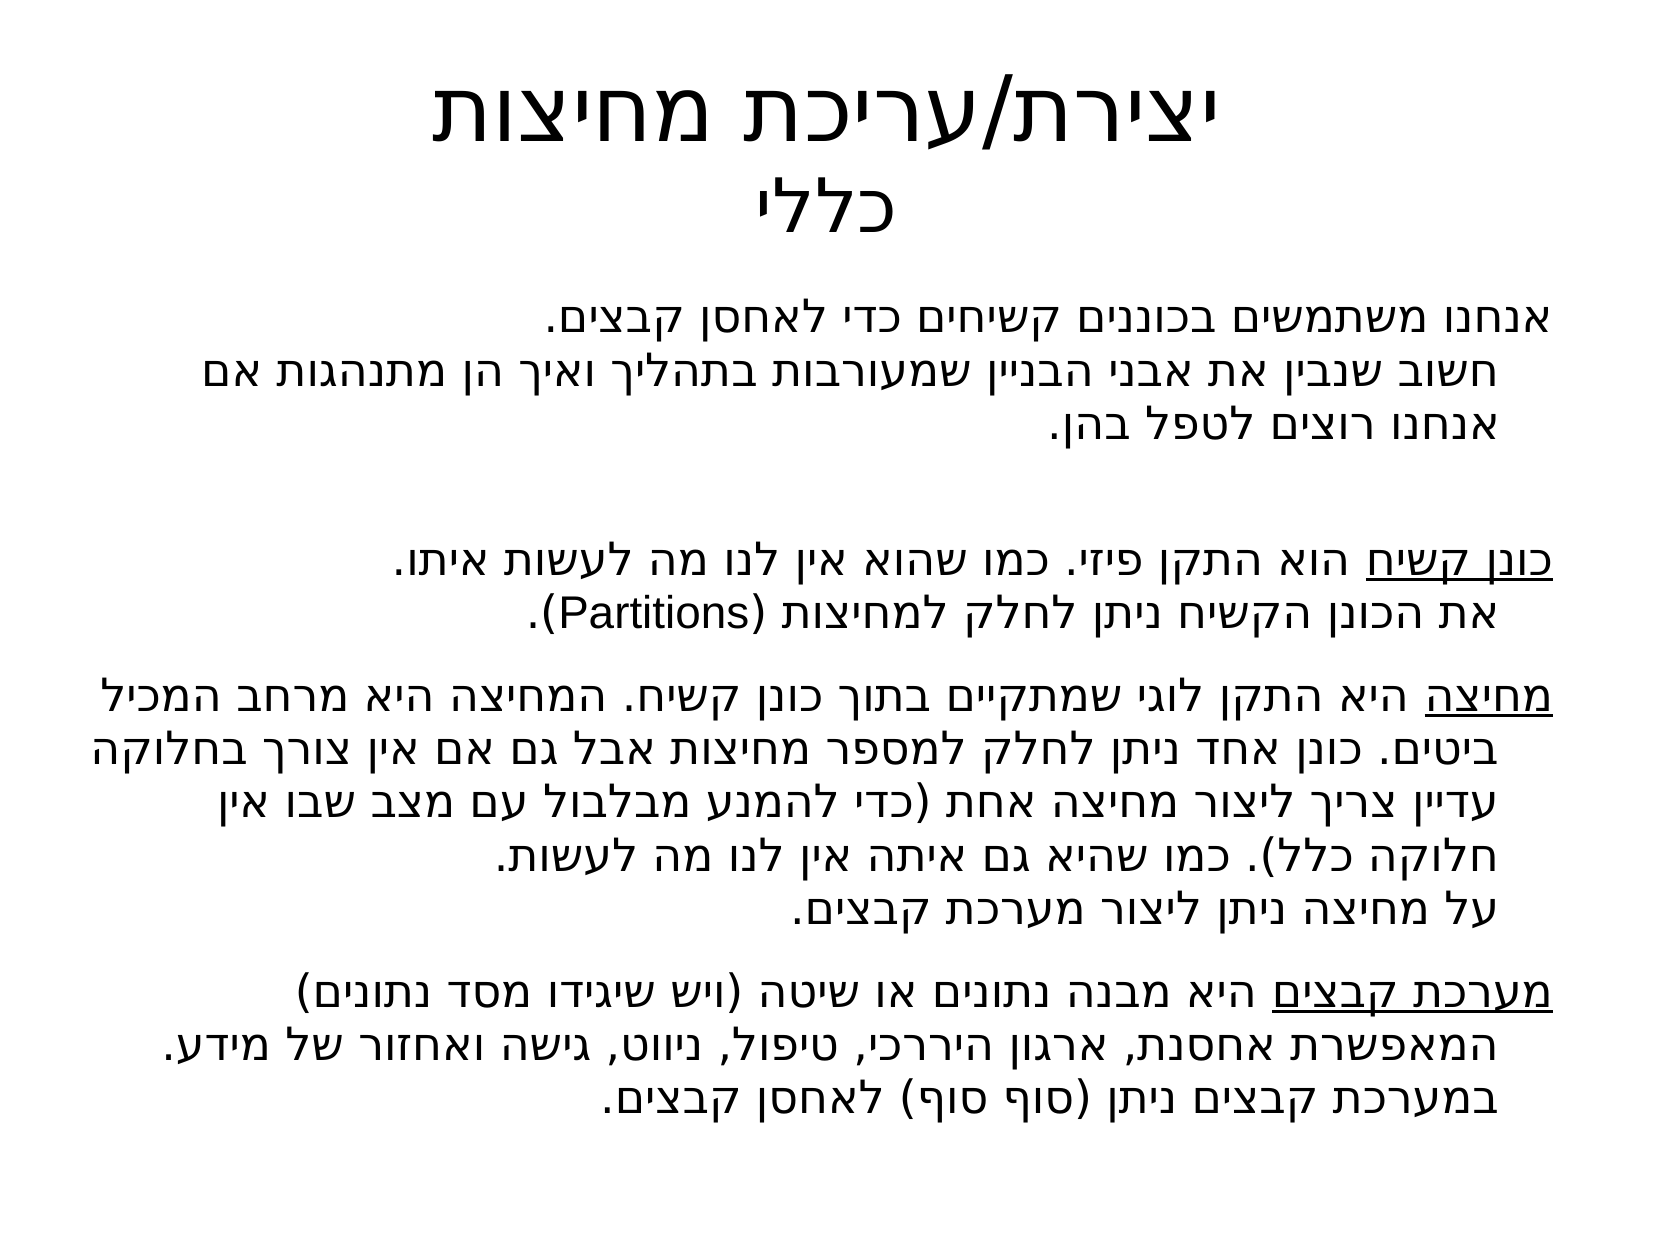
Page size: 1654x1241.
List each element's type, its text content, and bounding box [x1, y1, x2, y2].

list אנחנו משתמשים בכוננים קשיחים כדי לאחסן קבצים. חשוב שנבין את אבני הבניין שמעורבות בתהליך ואיך הן מתנהגות אם אנחנו רוצים לטפל בהן. כונן קשיח הוא התקן פיזי. כמו שהוא אין לנו מה לעשות איתו. את הכונן הקשיח ניתן לחלק למחיצות (Partitions). מחיצה היא התקן לוגי שמתקיים בתוך כונן קשיח. המחיצה היא מרחב המכיל ביטים. כונן אחד ניתן לחלק למספר מחיצות אבל גם אם אין צורך בחלוקה עדיין צריך ליצור מחיצה אחת (כדי להמנע מבלבול עם מצב שבו אין חלוקה כלל). כמו שהיא גם איתה אין לנו מה לעשות. על מחיצה ניתן ליצור מערכת קבצים. מערכת קבצים היא מבנה נתונים או שיטה (ויש שיגידו מסד נתונים) המאפשרת אחסנת, ארגון היררכי, טיפול, ניווט, גישה ואחזור של מידע. במערכת קבצים ניתן (סוף סוף) לאחסן קבצים. [82, 290, 1571, 1241]
title יצירת/עריכת מחיצות כללי [82, 49, 1571, 257]
